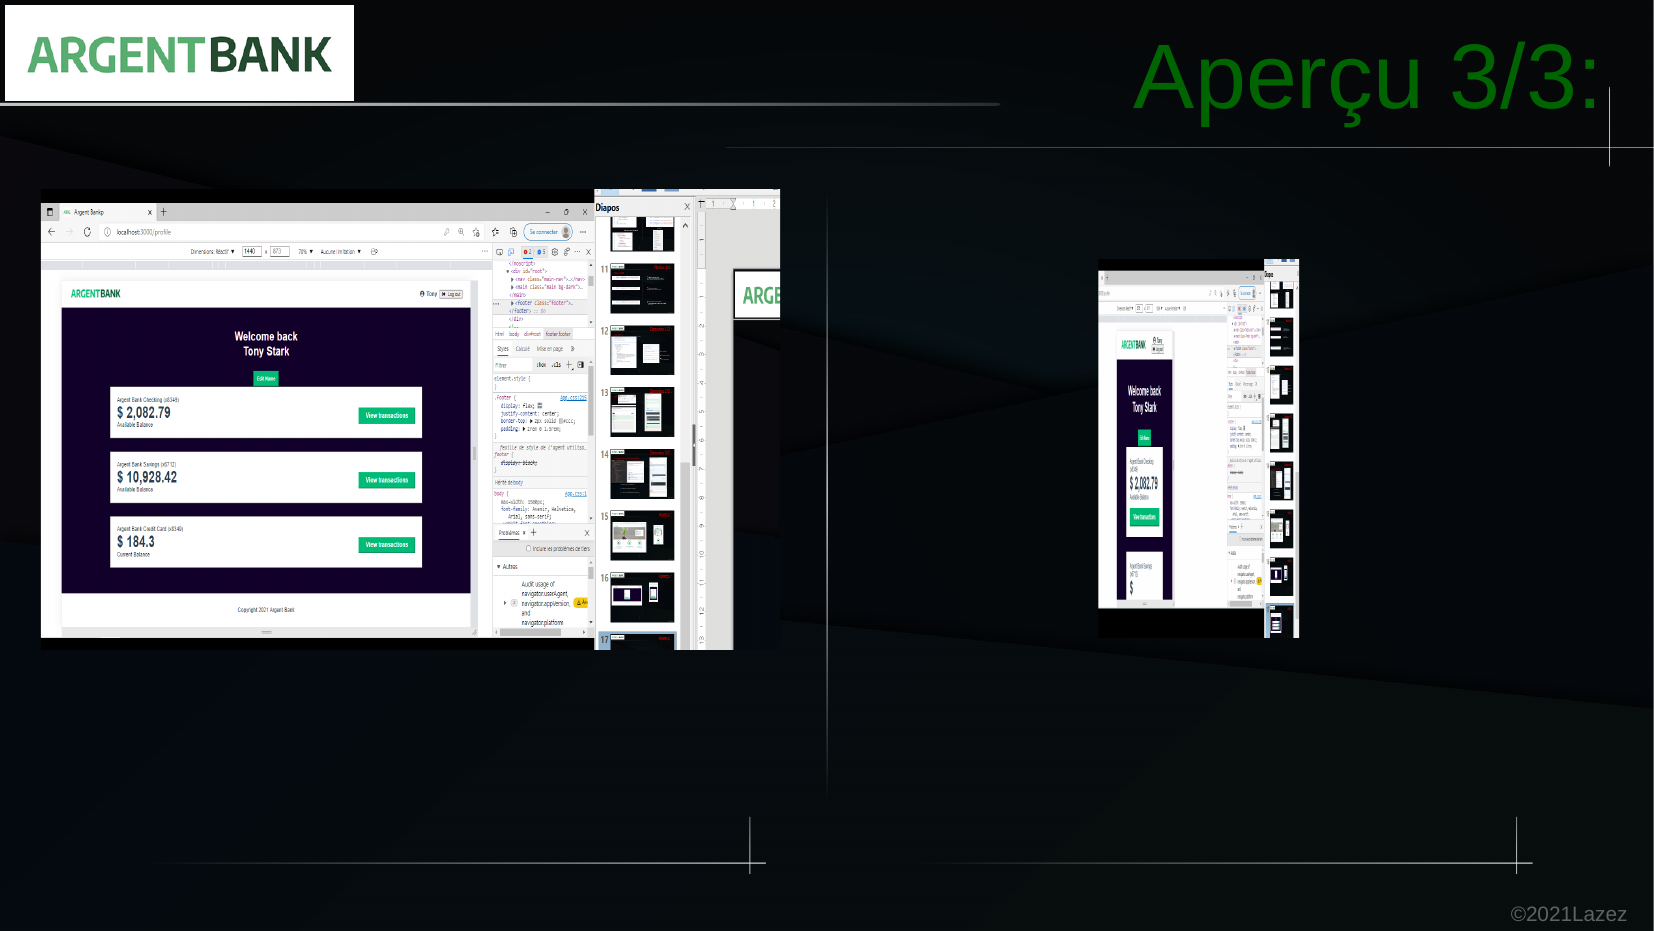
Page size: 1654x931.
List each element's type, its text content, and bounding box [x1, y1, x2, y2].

picture [0, 0, 1654, 931]
text_box ©2021Lazez [1496, 895, 1654, 931]
title Aperçu 3/3: [1133, 23, 1607, 130]
